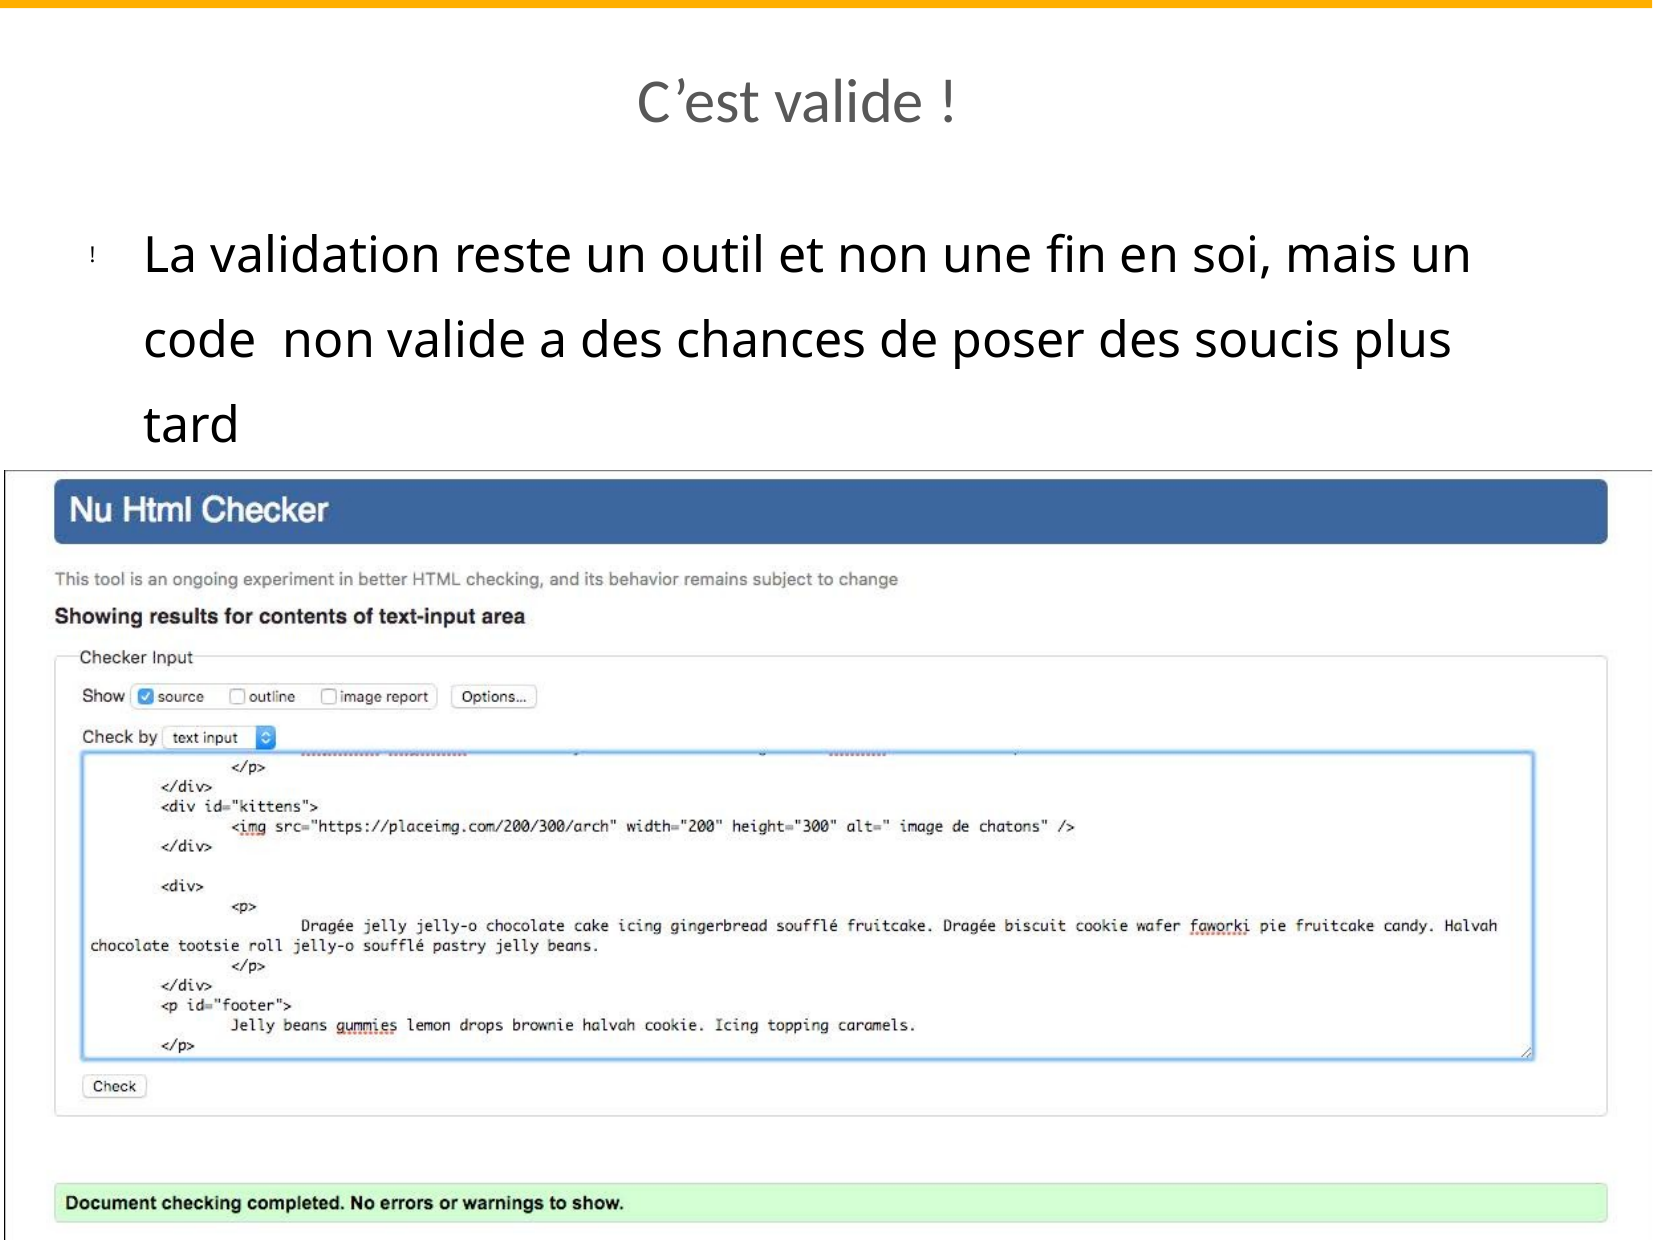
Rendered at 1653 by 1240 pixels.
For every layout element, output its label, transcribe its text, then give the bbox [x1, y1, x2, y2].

title C’est valide ! [635, 58, 1025, 268]
text_box La validation reste un outil et non une fin en soi, mais un code non valide a des chances de poser des soucis plus tard [141, 195, 1517, 454]
picture [4, 470, 1653, 1240]
text_box ! [87, 237, 106, 267]
